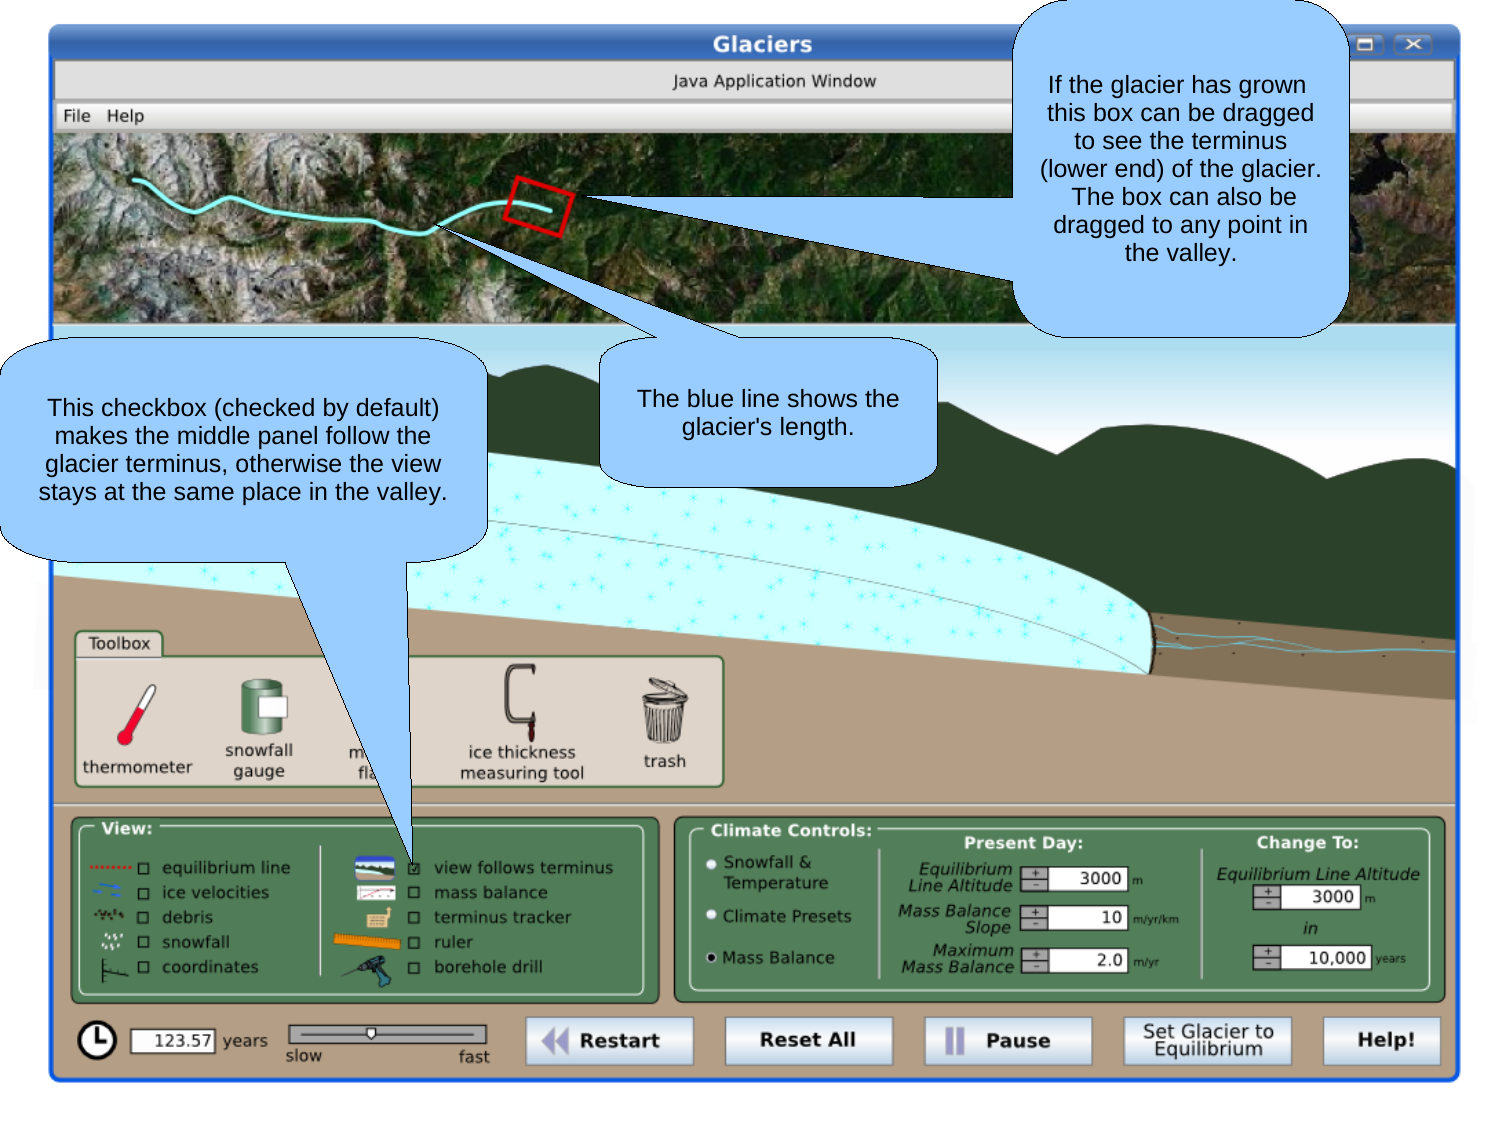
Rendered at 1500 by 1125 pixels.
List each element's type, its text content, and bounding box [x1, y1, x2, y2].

text_box The blue line shows the glacier's length. [433, 223, 938, 488]
text_box This checkbox (checked by default) makes the middle panel follow the glacier terminus, otherwise the view stays at the same place in the valley. [0, 337, 488, 866]
picture [14, 0, 1500, 1120]
text_box If the glacier has grown this box can be dragged to see the terminus (lower end) of the glacier. The box can also be dragged to any point in the valley. [581, 0, 1351, 338]
